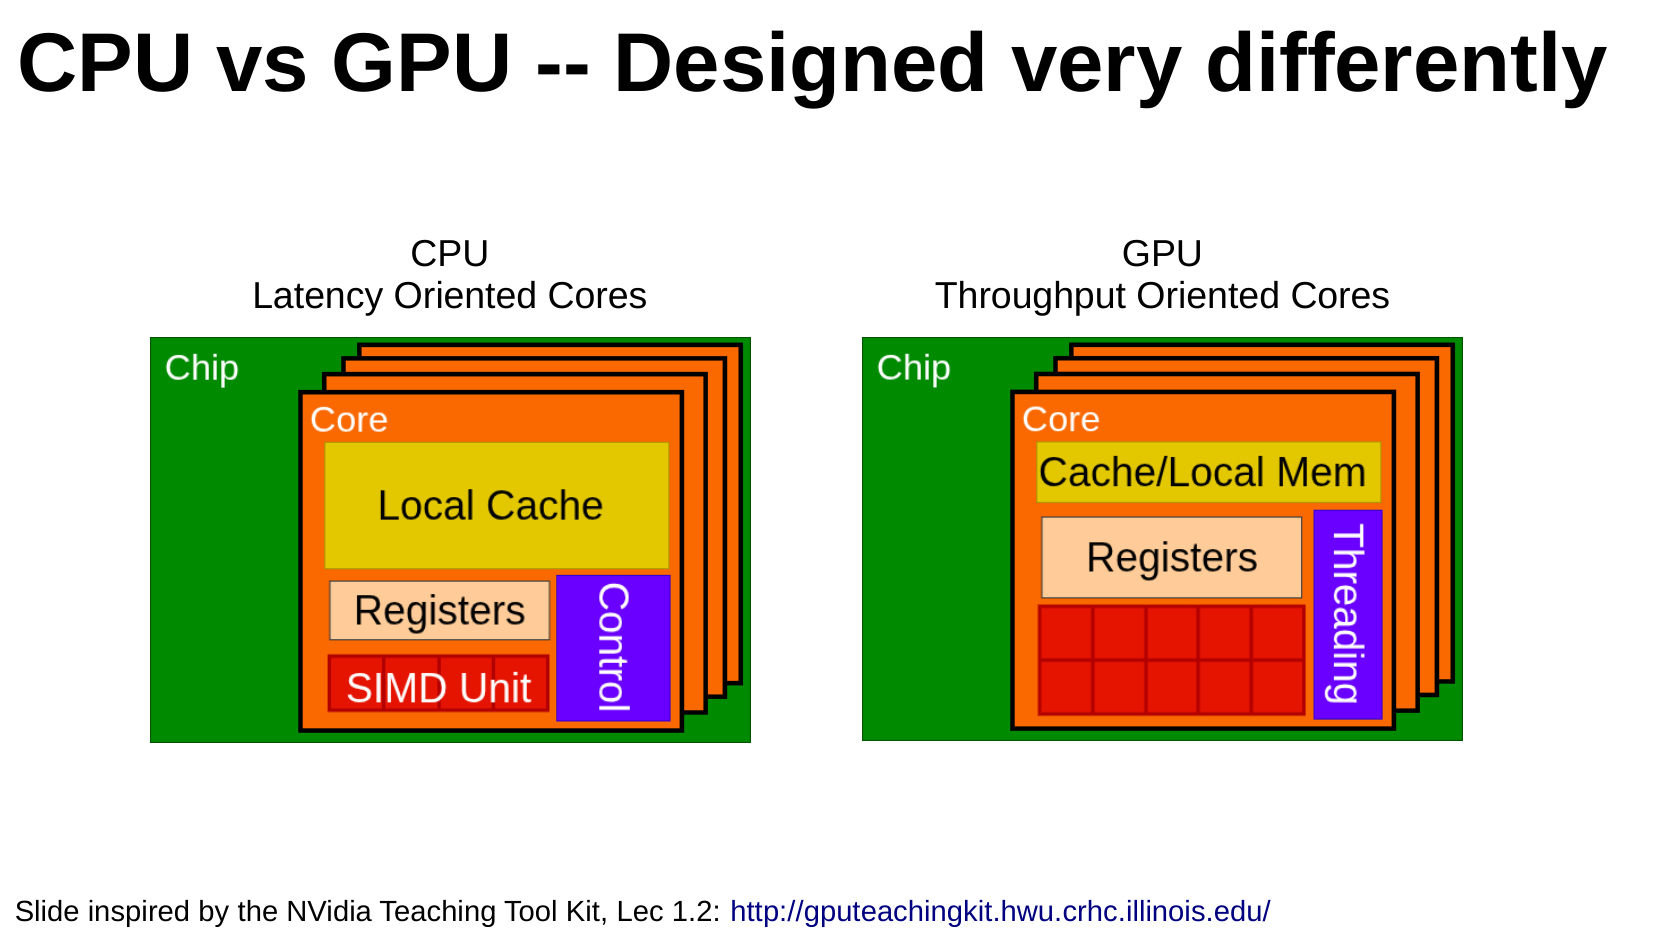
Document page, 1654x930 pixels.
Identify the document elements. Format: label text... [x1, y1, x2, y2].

picture [150, 337, 751, 743]
text_box CPU Latency Oriented Cores [225, 225, 676, 366]
text_box Slide inspired by the NVidia Teaching Tool Kit, Lec 1.2: http://gputeachingkit.hwu.crhc.illinois.edu/ [0, 887, 1426, 930]
text_box GPU Throughput Oriented Cores [900, 225, 1426, 366]
title CPU vs GPU -- Designed very differently [0, 12, 1651, 113]
picture [862, 337, 1463, 742]
